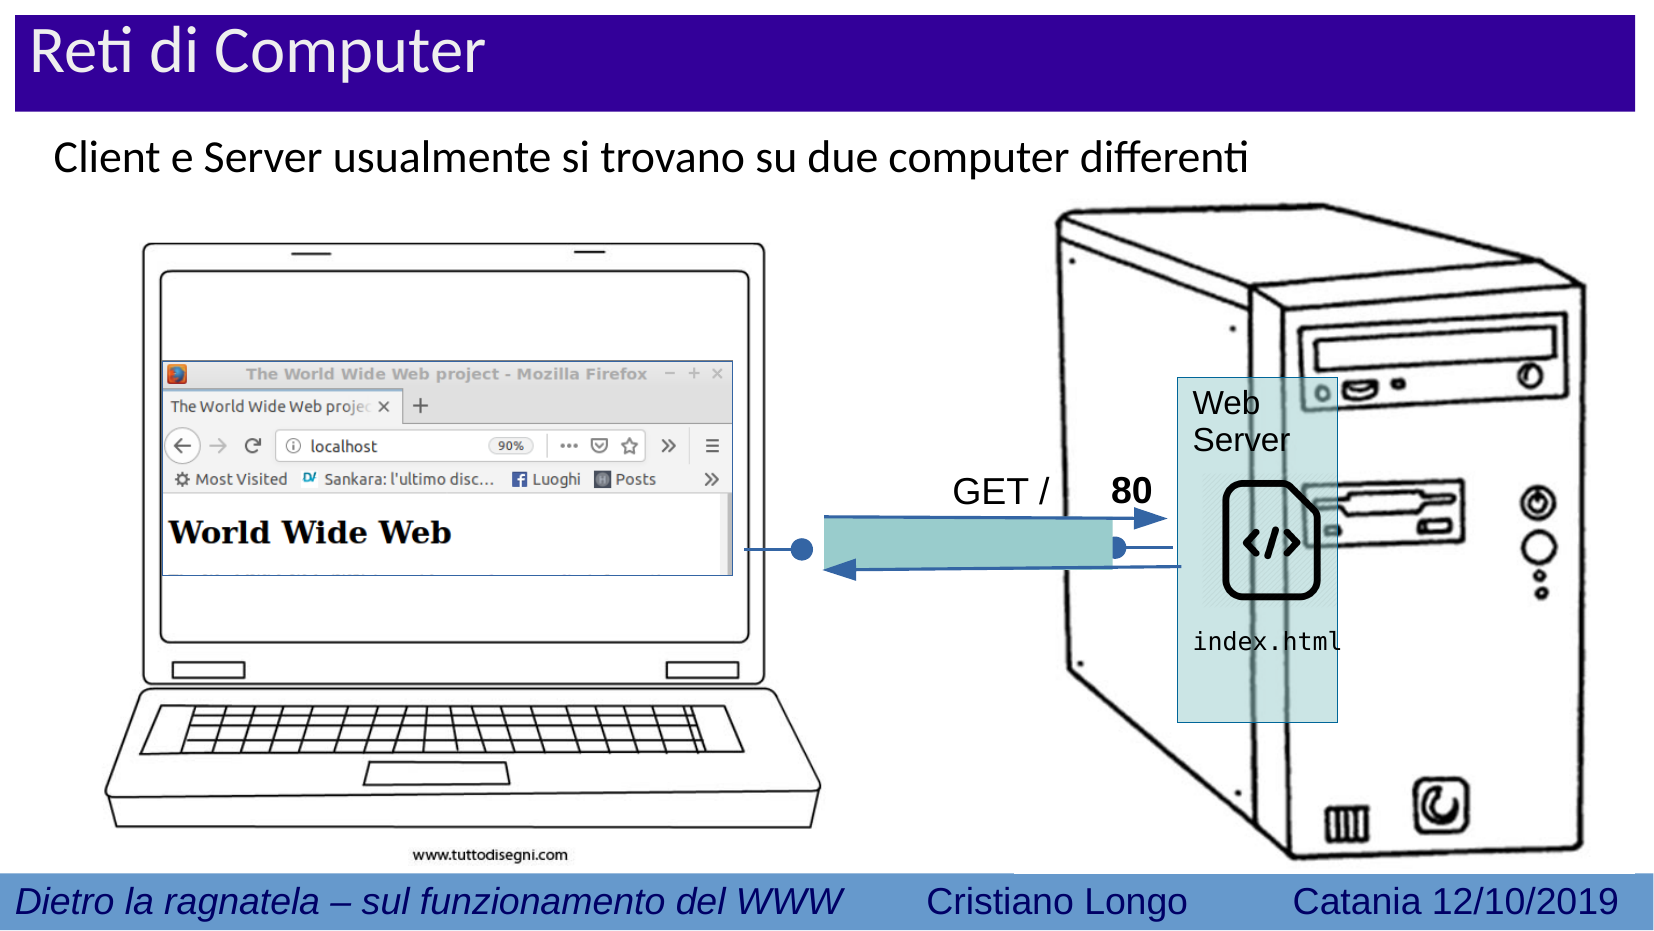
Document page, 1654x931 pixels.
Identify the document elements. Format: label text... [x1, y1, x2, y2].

text_box GET / [937, 463, 1065, 516]
text_box Web Server [1177, 377, 1338, 619]
picture [0, 215, 921, 873]
text_box 80 [1096, 461, 1168, 518]
text_box Client e Server usualmente si trovano su due computer differenti [38, 130, 1627, 238]
text_box Dietro la ragnatela – sul funzionamento del WWW Cristiano Longo Catania 12/10/2019 [0, 873, 1654, 931]
text_box index.html [1177, 619, 1362, 723]
picture [1201, 472, 1336, 608]
text_box [824, 519, 1113, 569]
text_box Reti di Computer [15, 15, 1636, 112]
picture [1014, 178, 1635, 874]
